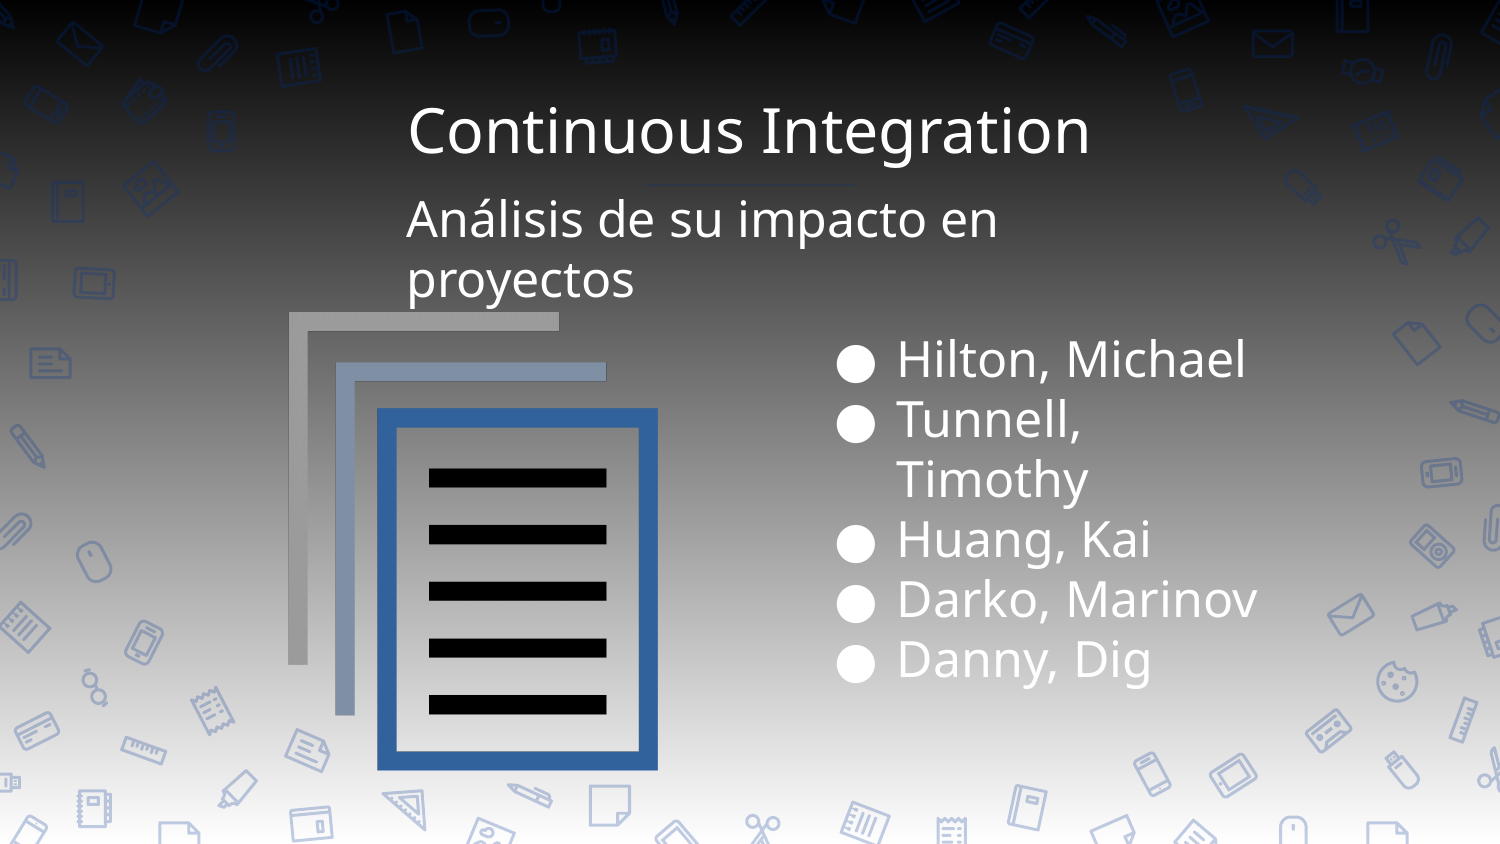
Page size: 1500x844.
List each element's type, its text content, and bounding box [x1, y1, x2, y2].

title Continuous Integration [182, 58, 1318, 182]
list Hilton, Michael Tunnell, Timothy Huang, Kai Darko, Marinov Danny, Dig [806, 312, 1296, 808]
picture [282, 312, 664, 780]
text_box Análisis de su impacto en proyectos [391, 196, 1109, 298]
